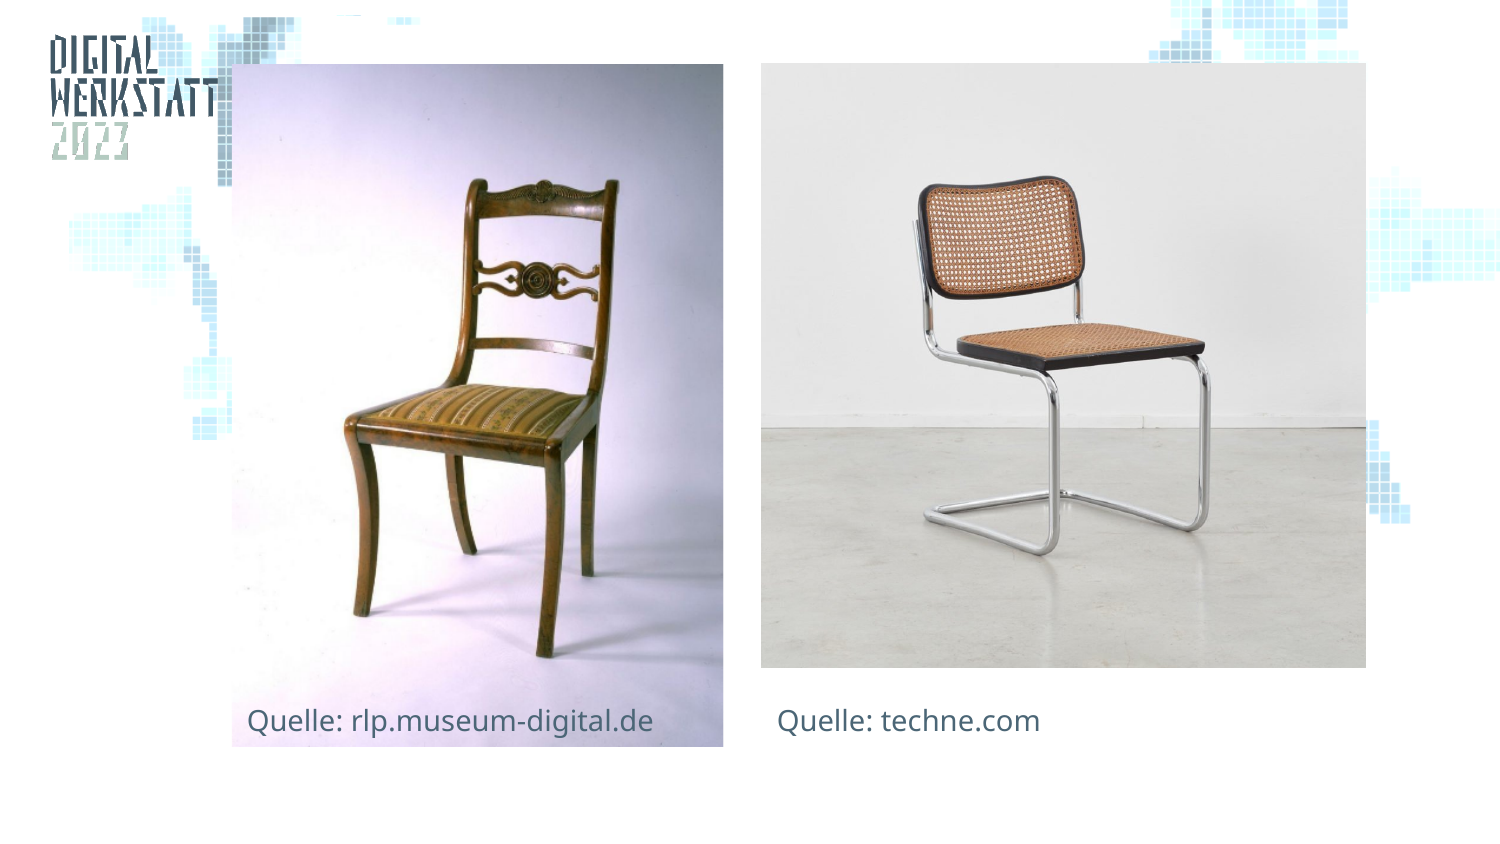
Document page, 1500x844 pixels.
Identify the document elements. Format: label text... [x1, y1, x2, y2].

picture [21, 0, 1500, 686]
text_box Quelle: techne.com [836, 686, 1366, 737]
picture [231, 737, 724, 747]
text_box Quelle: rlp.museum-digital.de [231, 686, 836, 737]
